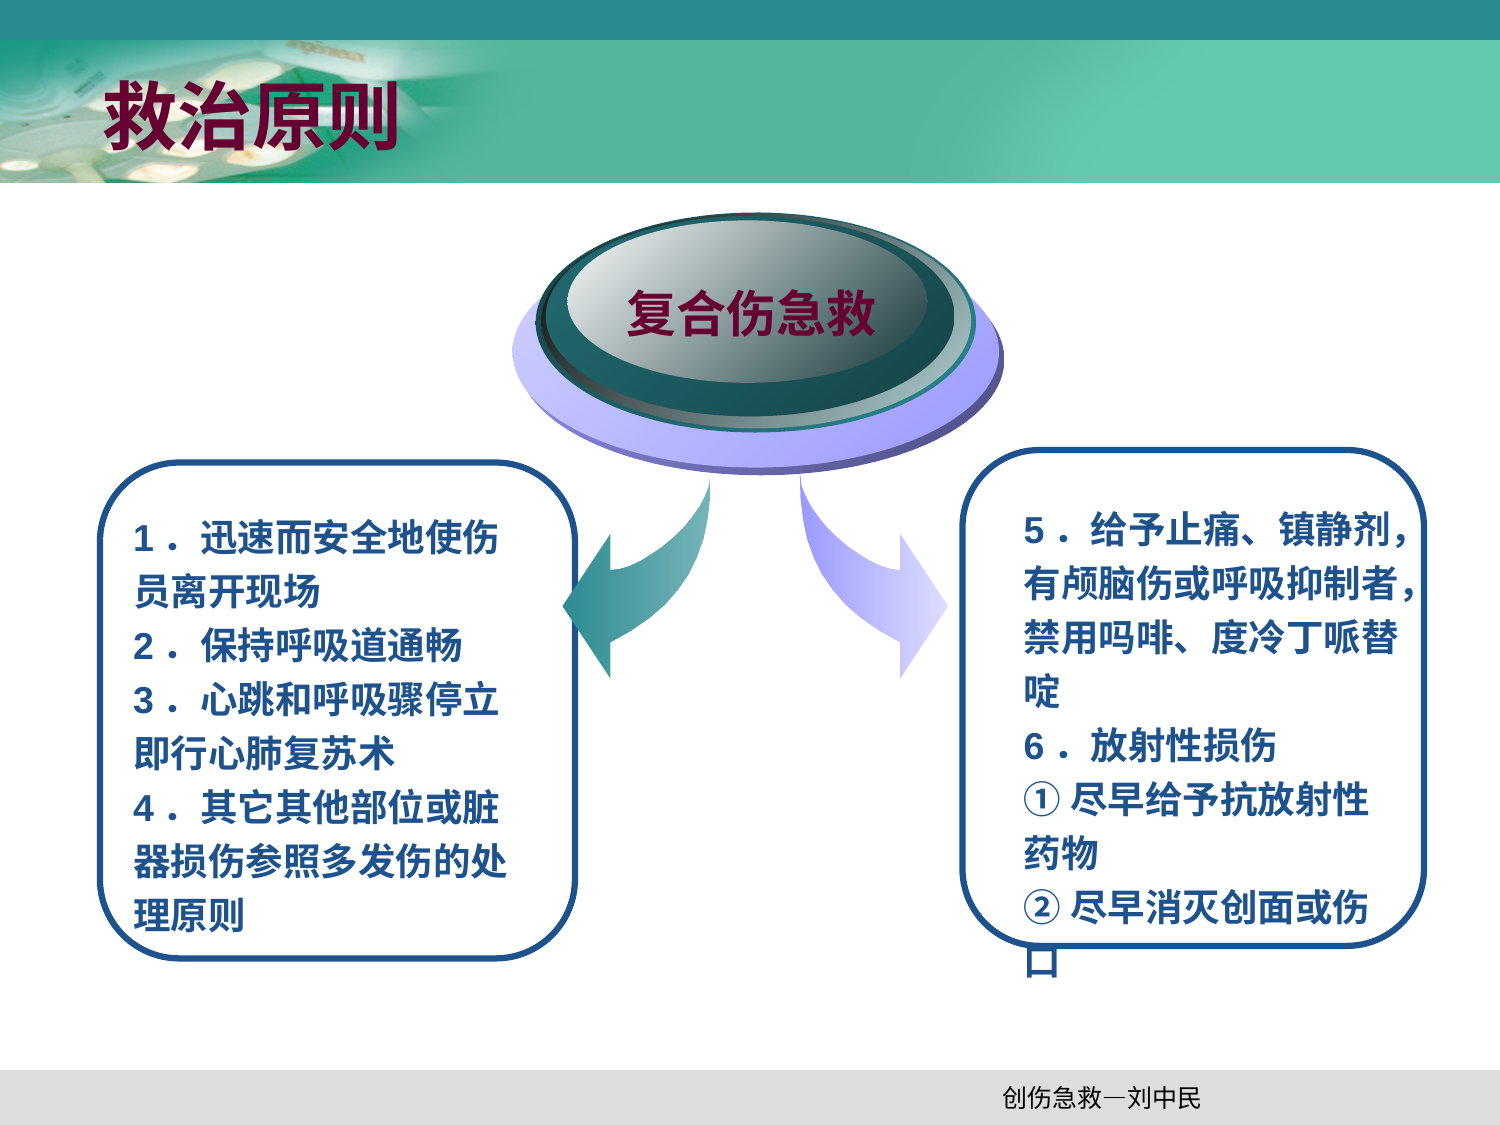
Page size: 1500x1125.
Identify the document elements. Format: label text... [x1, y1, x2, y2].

text_box [562, 474, 711, 679]
text_box 5．给予止痛、镇静剂，有颅脑伤或呼吸抑制者，禁用吗啡、度冷丁哌替啶 6．放射性损伤 ①尽早给予抗放射性药物 ②尽早消灭创面或伤口 [1008, 489, 1421, 939]
text_box [512, 212, 1005, 679]
text_box 1．迅速而安全地使伤员离开现场 2．保持呼吸道通畅 3．心跳和呼吸骤停立即行心肺复苏术 4．其它其他部位或脏器损伤参照多发伤的处理原则 [118, 497, 542, 946]
text_box 创伤急救—刘中民 [987, 1074, 1463, 1125]
text_box 复合伤急救 [564, 275, 939, 351]
title 救治原则 [87, 62, 1388, 155]
